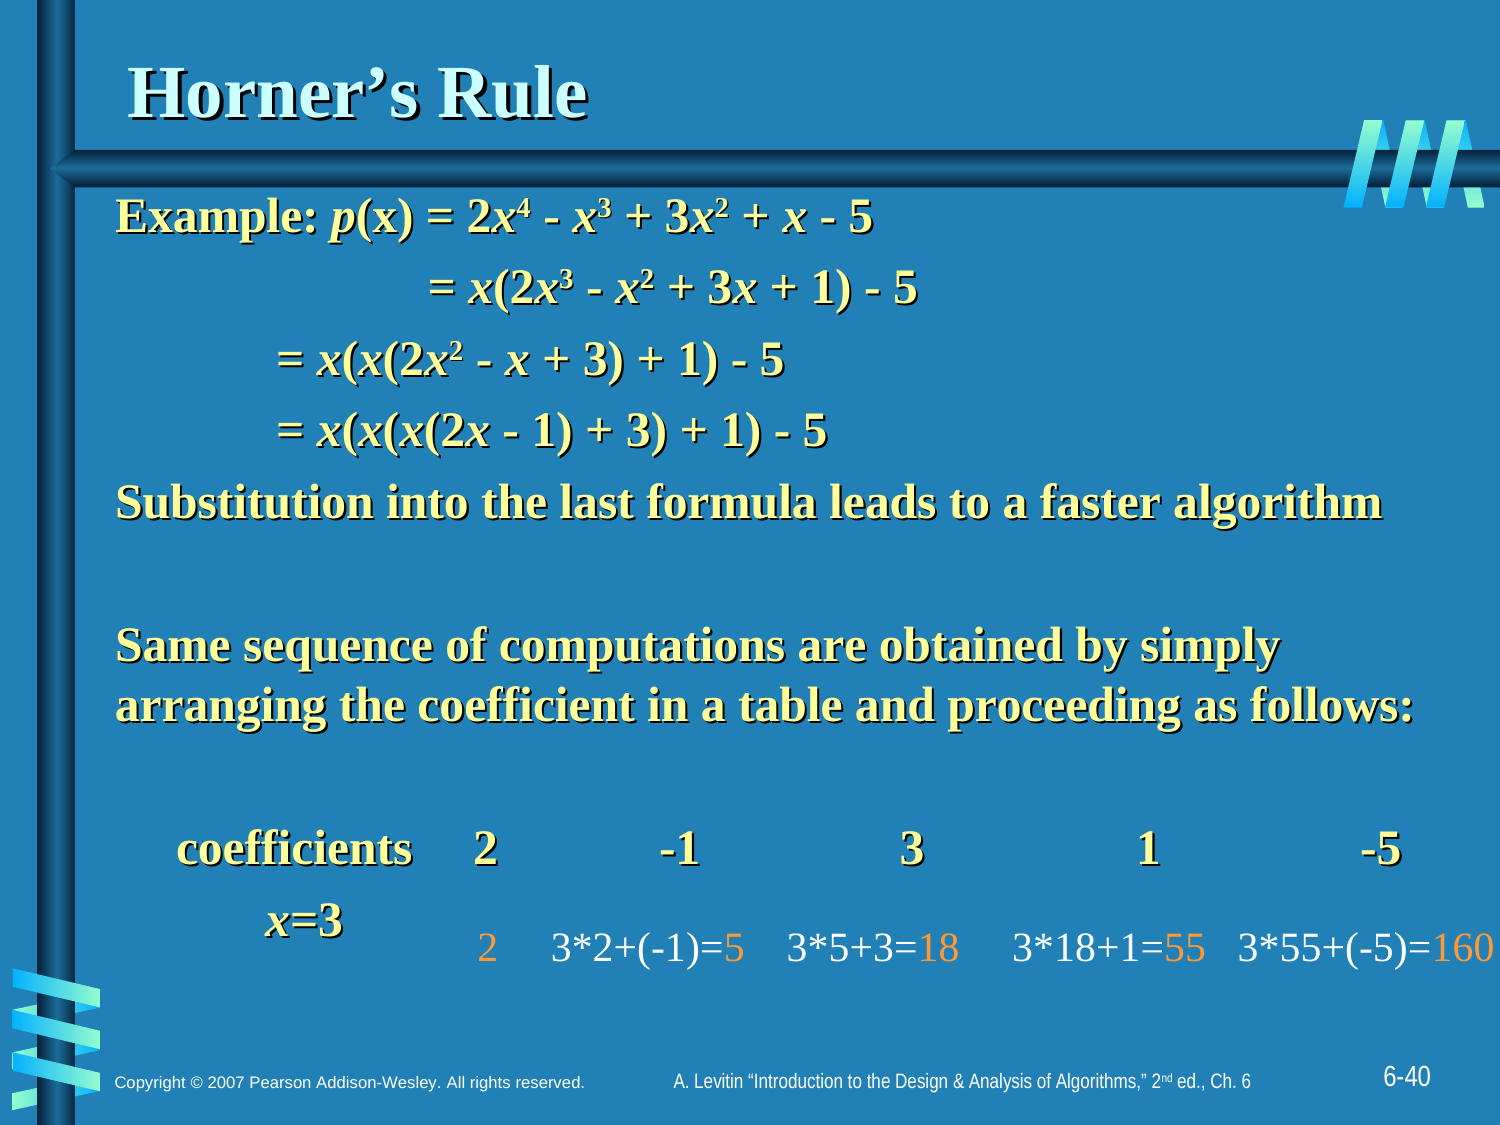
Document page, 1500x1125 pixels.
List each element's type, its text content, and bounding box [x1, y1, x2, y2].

text_box 2 3*2+(-1)=5 3*5+3=18 3*18+1=55 3*55+(-5)=160 [462, 912, 1500, 979]
title Horner’s Rule [112, 62, 1388, 113]
list Example: p(x) = 2x4 - x3 + 3x2 + x - 5 = x(2x3 - x2 + 3x + 1) - 5 = x(x(2x2 - x + 3) + 1) - 5 = x(x(x(2x - 1) + 3) + 1) - 5 Substitution into the last formula leads to a faster algorithm Same sequence of computations are obtained by simply arranging the coefficient in a table and proceeding as follows: coefficients 2 -1 3 1 -5 x=3 [12, 174, 1488, 1101]
